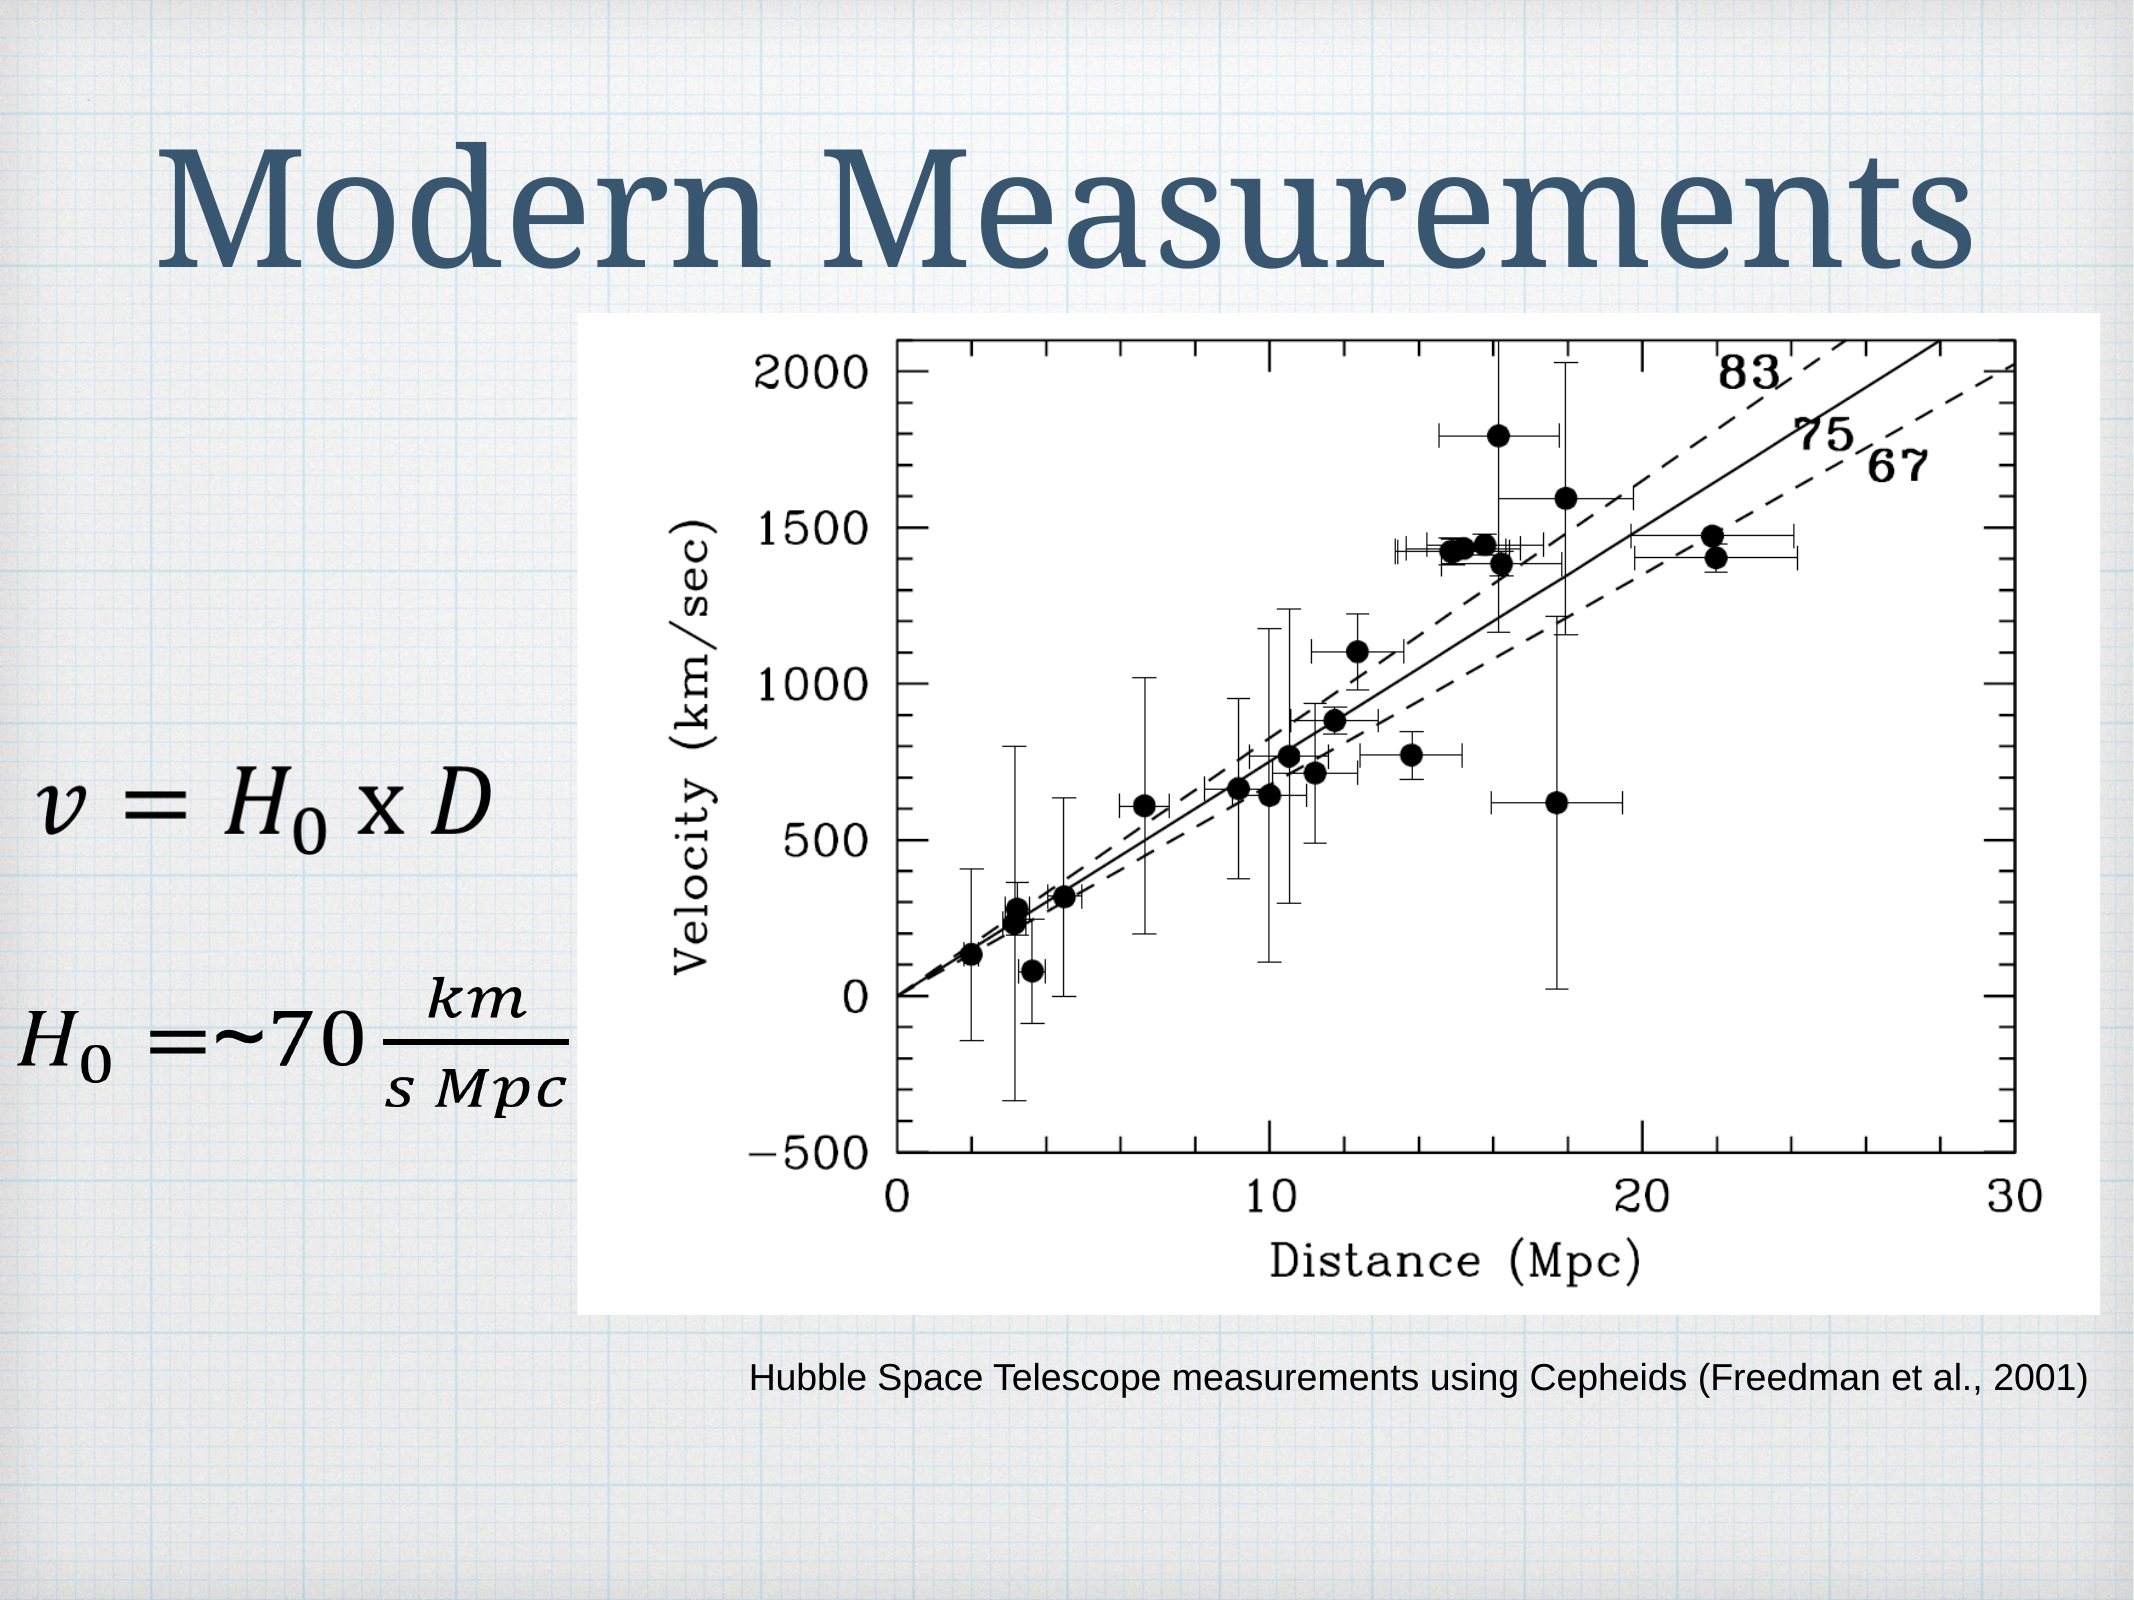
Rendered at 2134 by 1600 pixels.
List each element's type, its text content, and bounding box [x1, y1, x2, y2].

text_box [17, 736, 517, 858]
text_box Hubble Space Telescope measurements using Cepheids (Freedman et al., 2001) [734, 1345, 2134, 1451]
picture [0, 0, 2134, 1600]
text_box Modern Measurements [12, 1, 2121, 402]
text_box [14, 959, 575, 1133]
